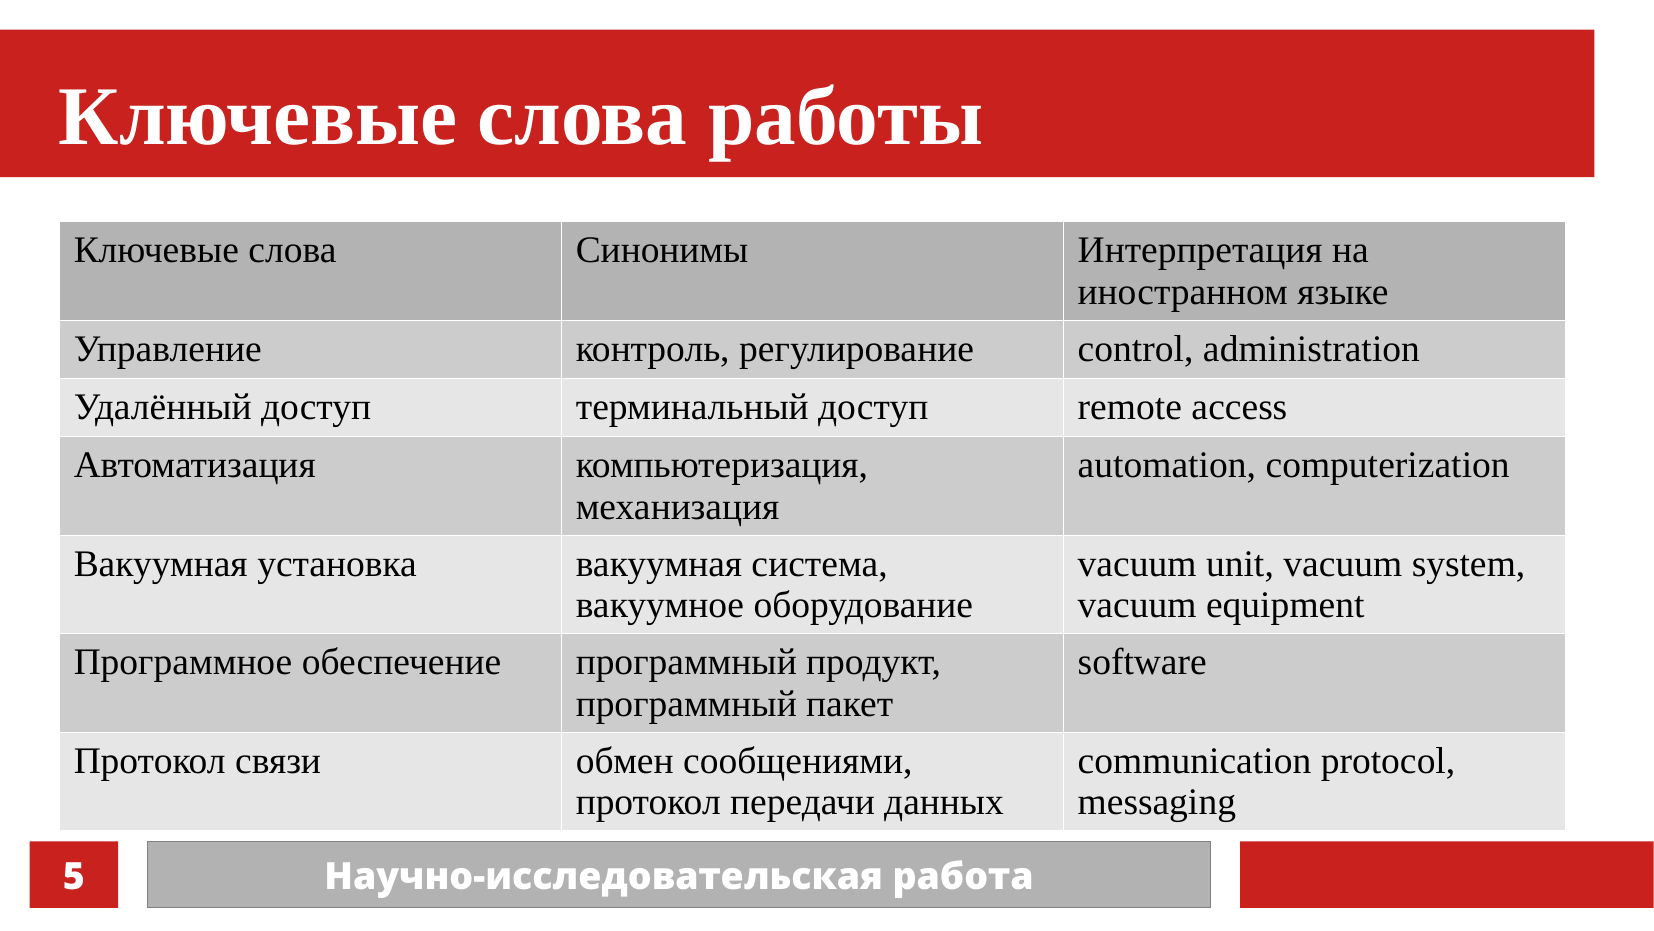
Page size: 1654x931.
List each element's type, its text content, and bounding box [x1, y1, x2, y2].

table_cell терминальный доступ [562, 379, 1063, 436]
table_cell программный продукт, программный пакет [562, 634, 1063, 732]
table_header Синонимы [562, 222, 1063, 320]
table_cell вакуумная система, вакуумное оборудование [562, 536, 1063, 633]
table_cell software [1064, 634, 1565, 732]
table_cell Вакуумная установка [60, 536, 561, 633]
table_cell компьютеризация, механизация [562, 437, 1063, 535]
table_cell automation, computerization [1064, 437, 1565, 535]
table_cell communication protocol, messaging [1064, 733, 1565, 830]
table_cell Удалённый доступ [60, 379, 561, 436]
table_header Ключевые слова [60, 222, 561, 320]
table_cell Программное обеспечение [60, 634, 561, 732]
table_cell контроль, регулирование [562, 321, 1063, 378]
table_cell обмен сообщениями, протокол передачи данных [562, 733, 1063, 830]
table_cell vacuum unit, vacuum system, vacuum equipment [1064, 536, 1565, 633]
title Ключевые слова работы [59, 44, 1595, 163]
table_cell Протокол связи [60, 733, 561, 830]
table_header Интерпретация на иностранном языке [1064, 222, 1565, 320]
table_cell Управление [60, 321, 561, 378]
table_cell remote access [1064, 379, 1565, 436]
table_cell control, administration [1064, 321, 1565, 378]
table_cell Автоматизация [60, 437, 561, 535]
